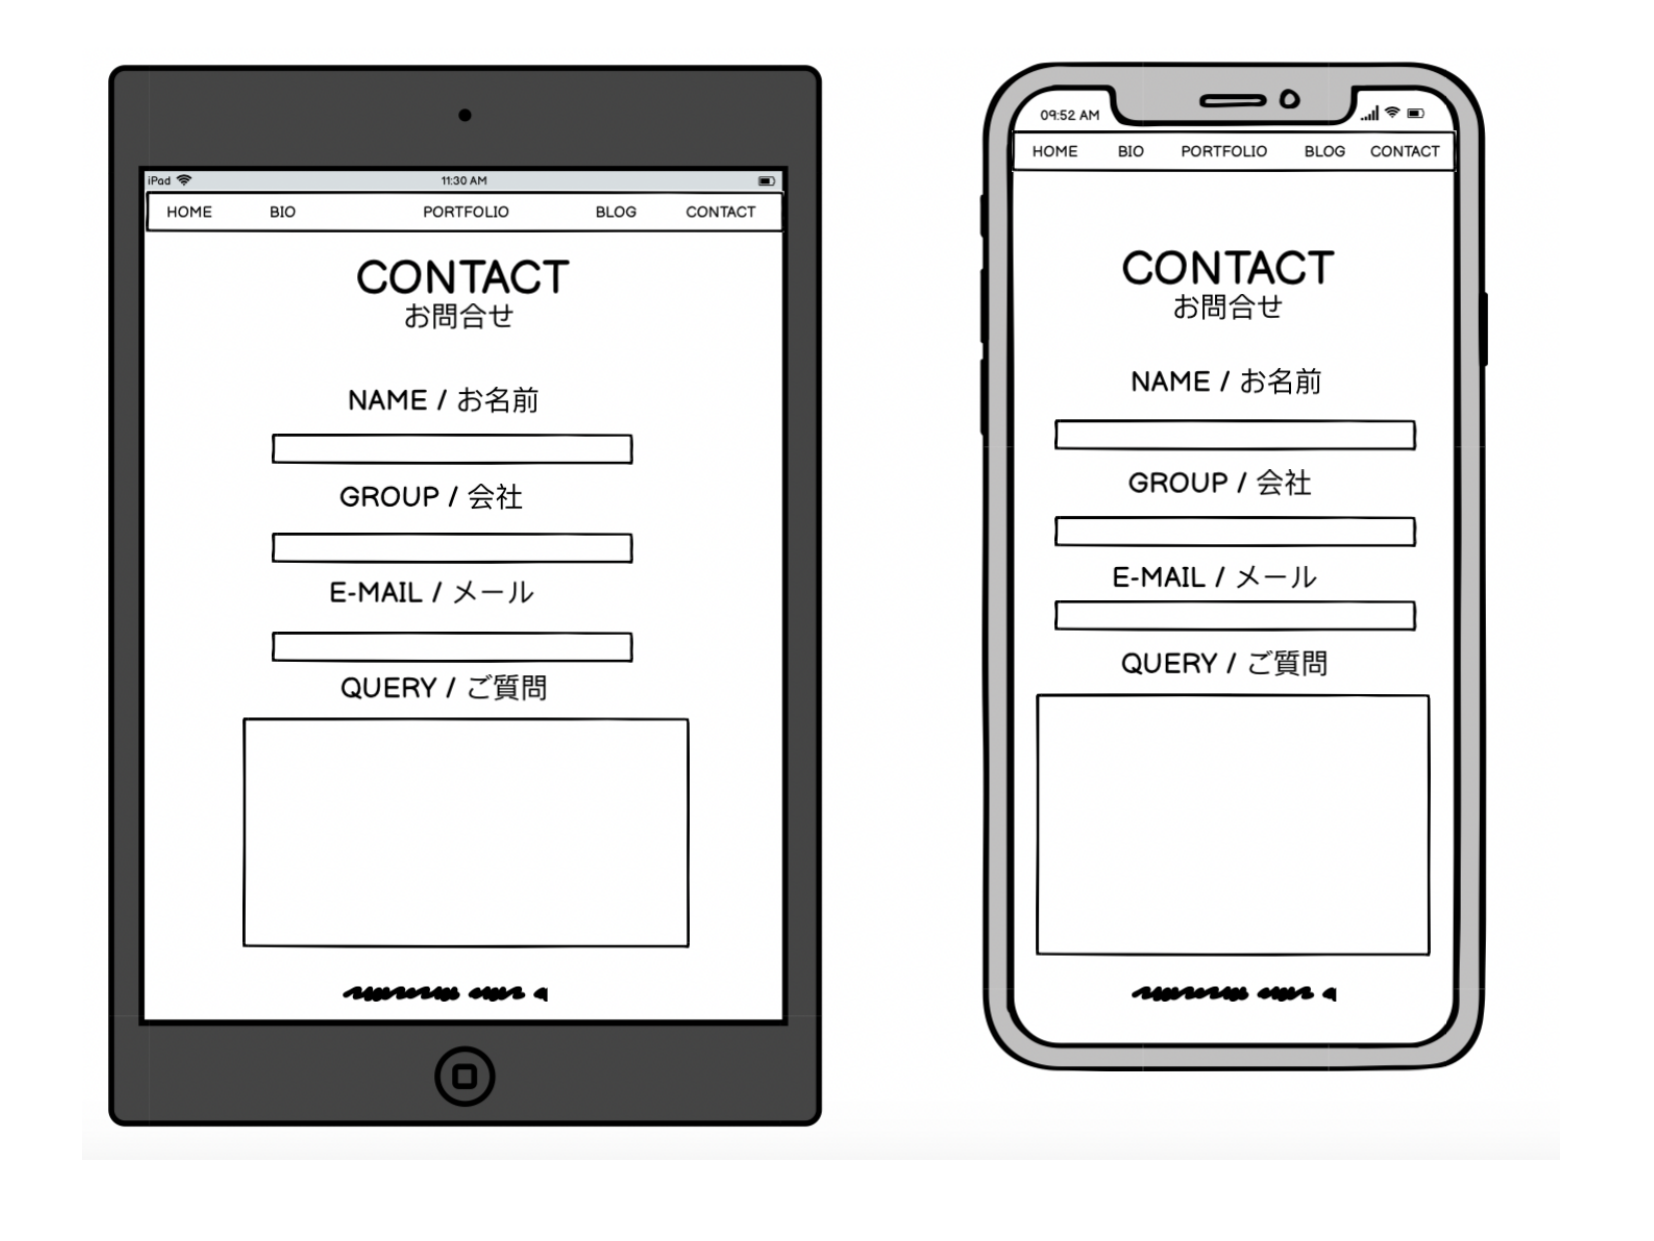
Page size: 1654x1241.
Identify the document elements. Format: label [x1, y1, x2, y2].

picture [82, 47, 1560, 1160]
